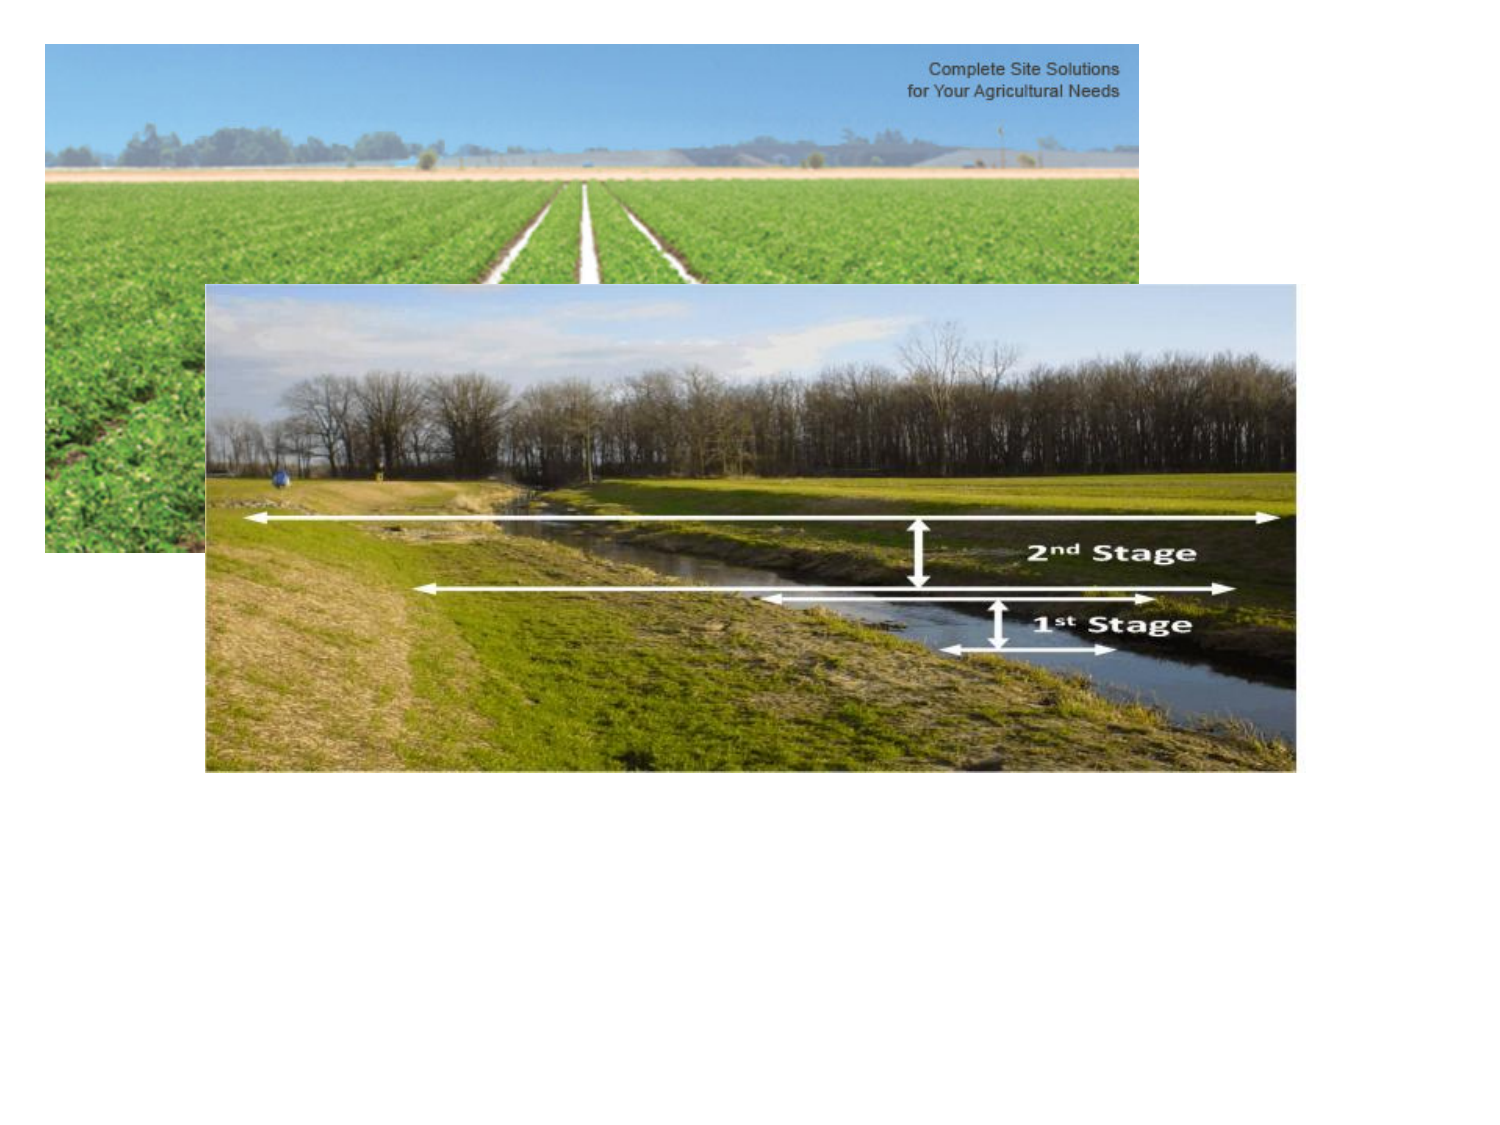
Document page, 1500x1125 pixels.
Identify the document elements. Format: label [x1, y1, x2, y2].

picture [45, 44, 1306, 773]
